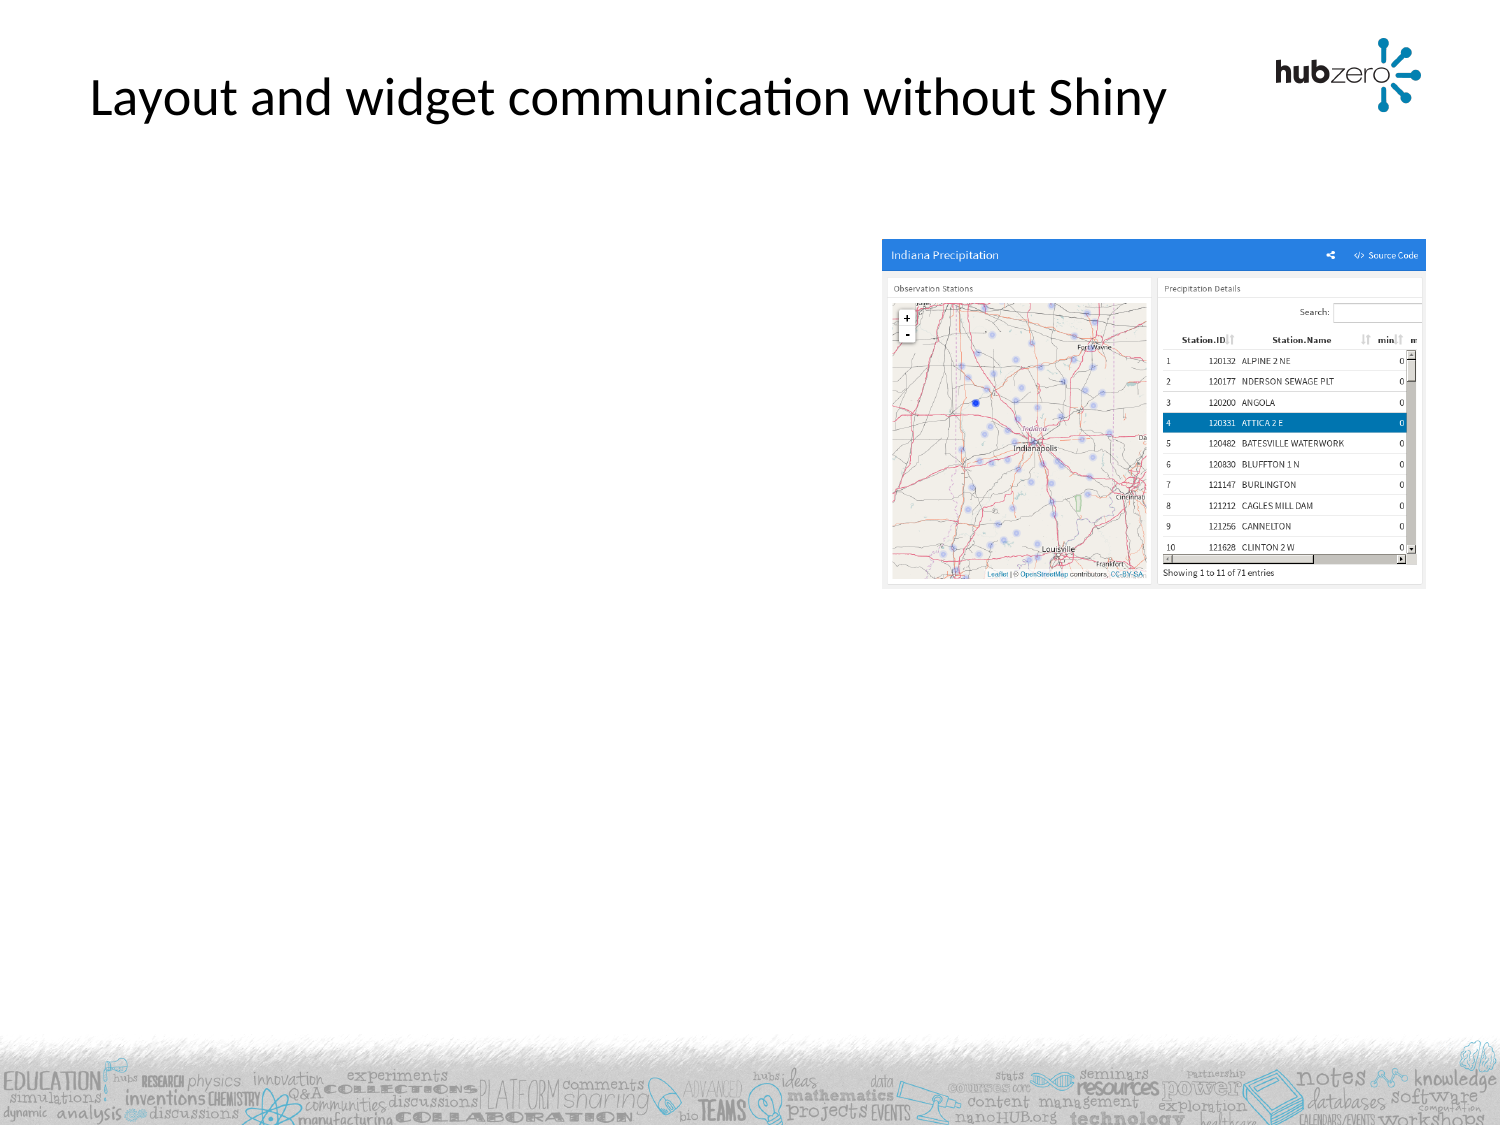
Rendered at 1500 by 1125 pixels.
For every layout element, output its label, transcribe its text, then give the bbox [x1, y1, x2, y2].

picture [0, 1034, 1500, 1125]
picture [882, 239, 1426, 589]
title Layout and widget communication without Shiny [75, 21, 1426, 167]
